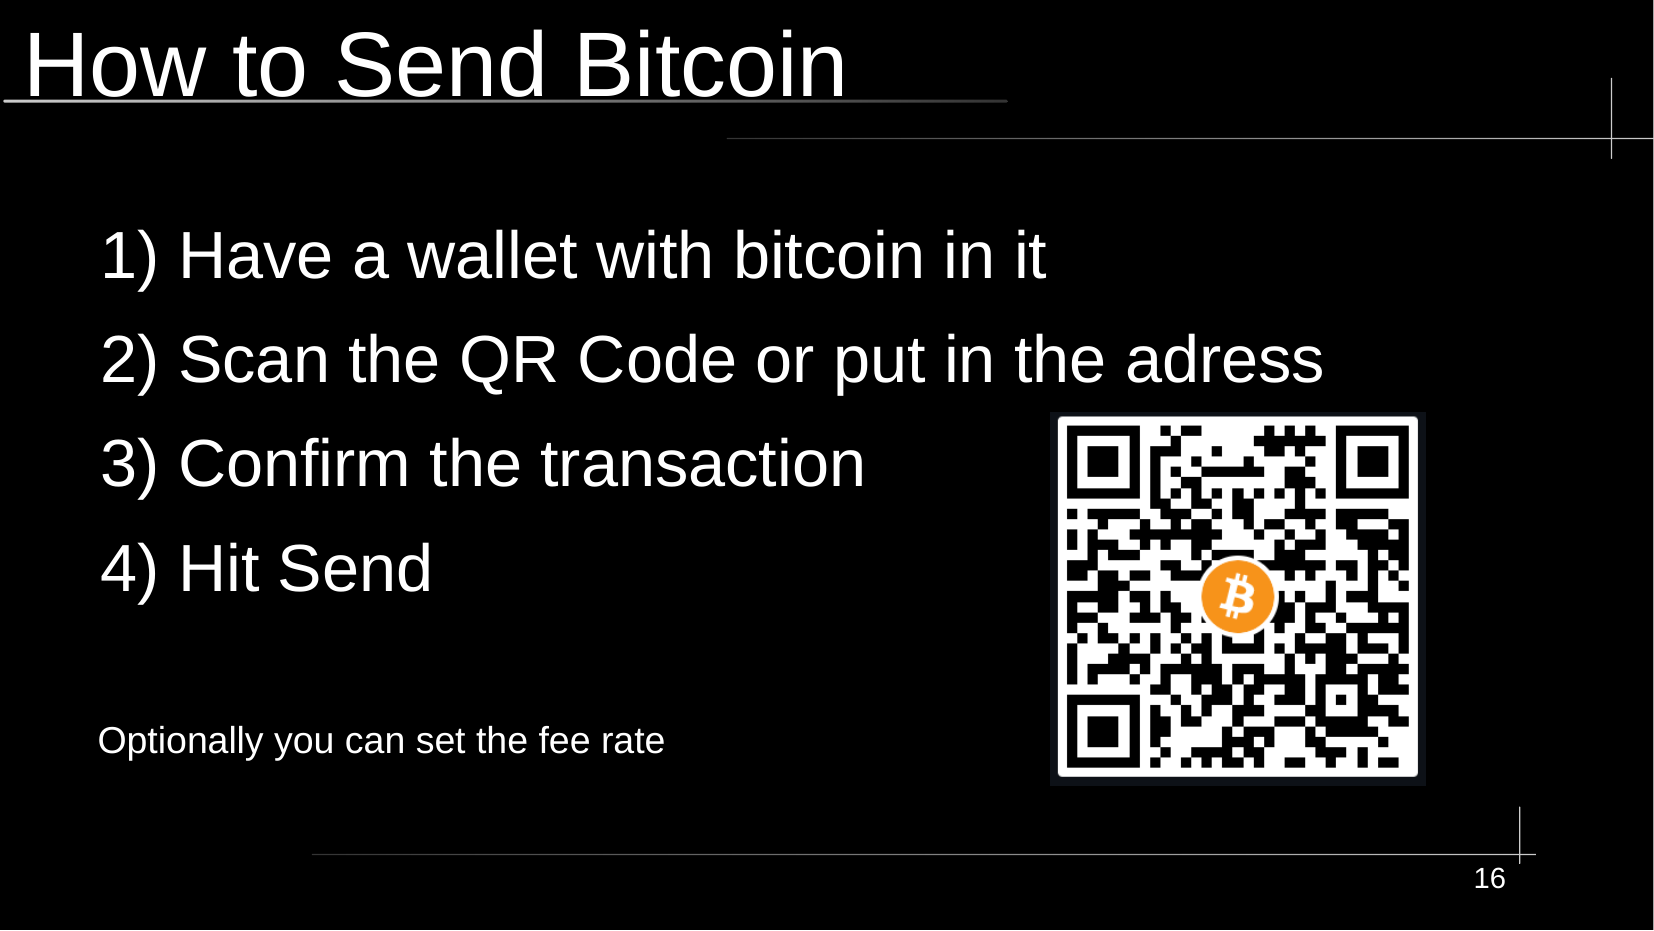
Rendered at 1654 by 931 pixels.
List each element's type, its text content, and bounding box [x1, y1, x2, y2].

list Have a wallet with bitcoin in it Scan the QR Code or put in the adress Confirm the transaction Hit Send [82, 217, 1571, 758]
text_box Optionally you can set the fee rate [82, 712, 826, 788]
title How to Send Bitcoin [23, 11, 1589, 119]
picture [1050, 412, 1426, 786]
